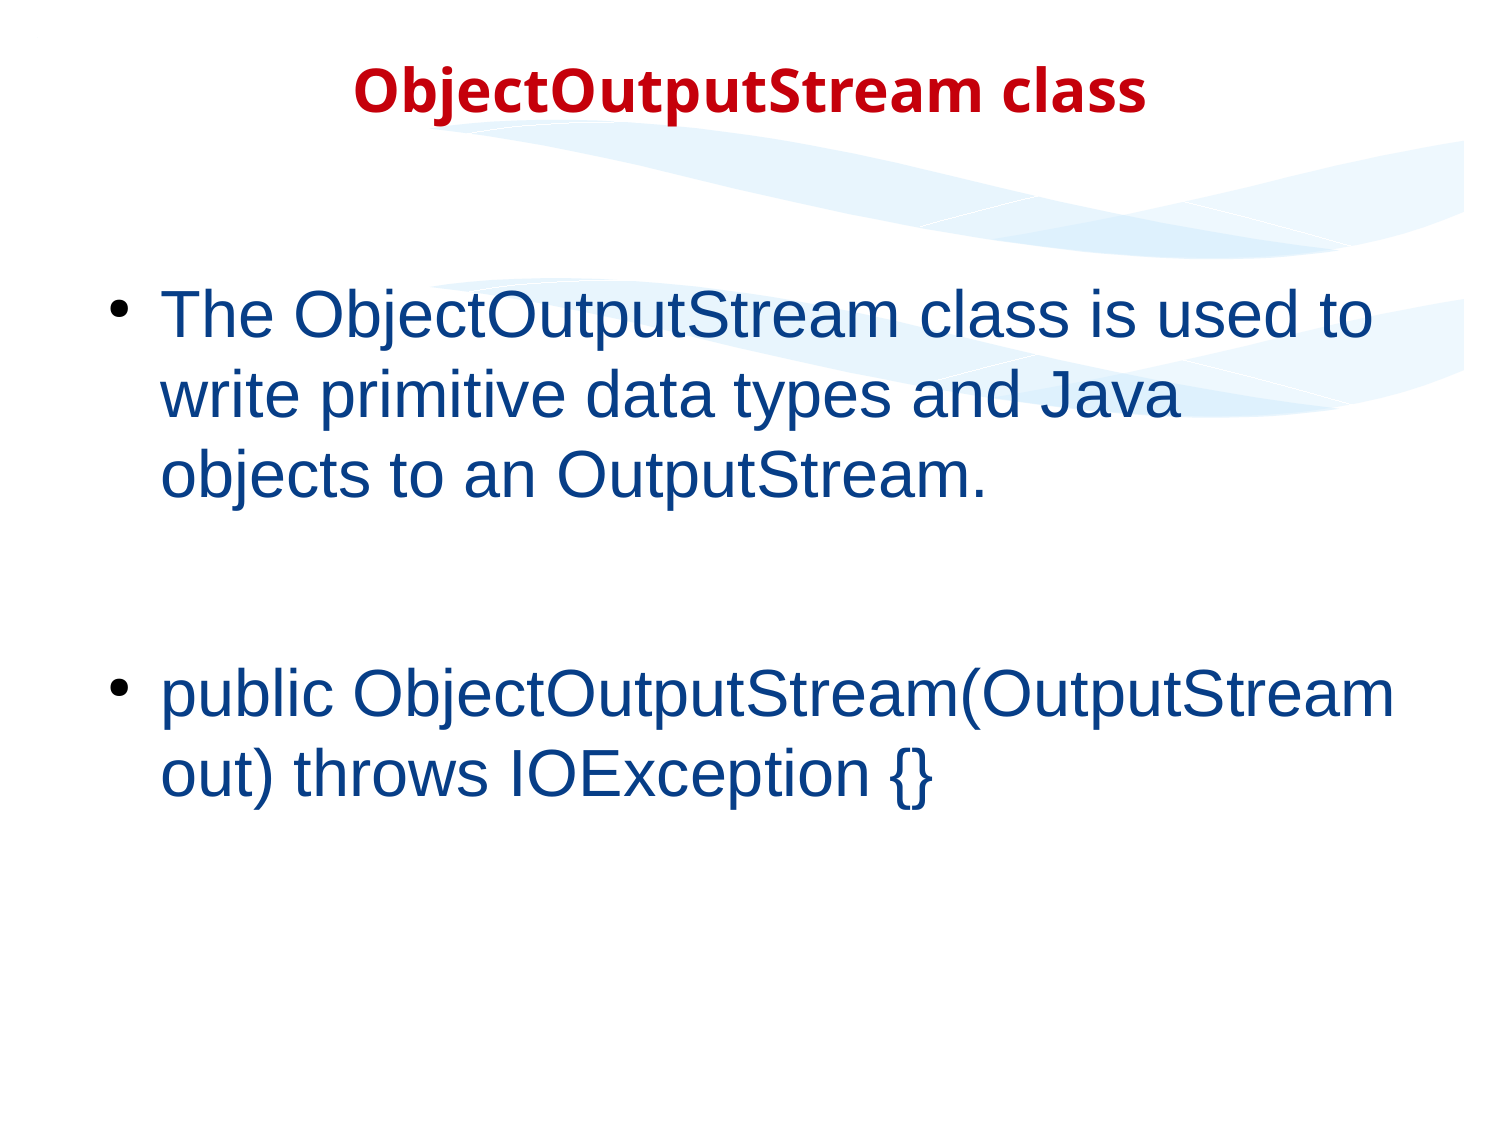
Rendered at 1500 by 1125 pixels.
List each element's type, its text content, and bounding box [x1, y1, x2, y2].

title ObjectOutputStream class [75, 44, 1425, 233]
list The ObjectOutputStream class is used to write primitive data types and Java objects to an OutputStream. public ObjectOutputStream(OutputStream out) throws IOException {} [75, 263, 1425, 1006]
